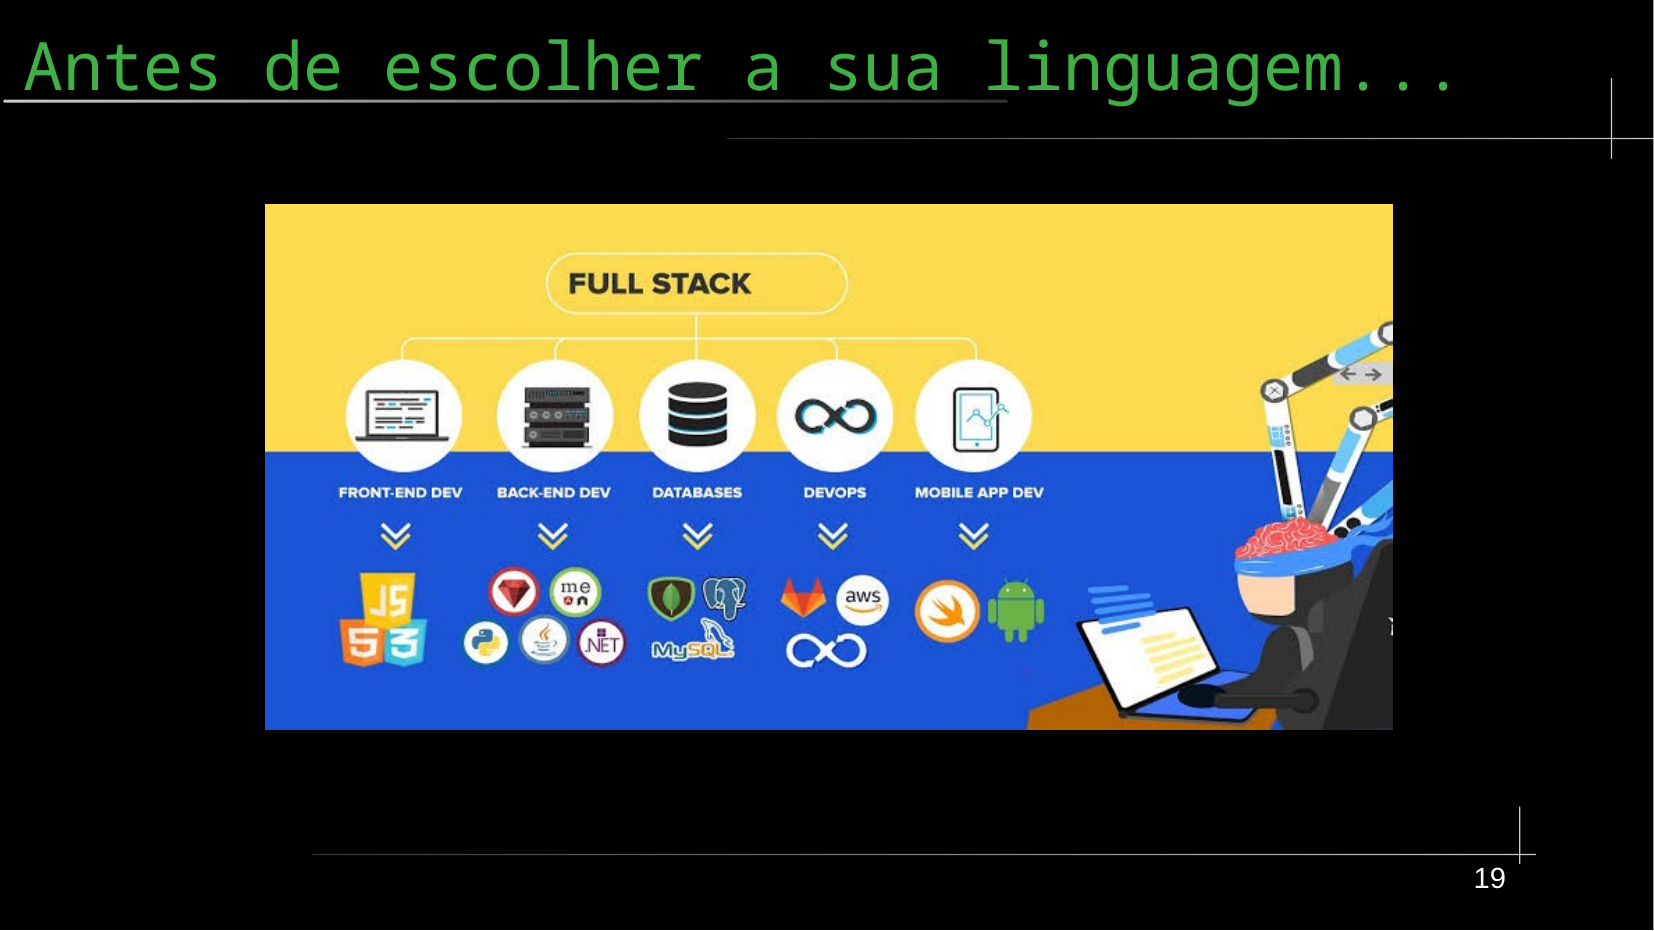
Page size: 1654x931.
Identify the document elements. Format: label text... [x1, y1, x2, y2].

picture [265, 204, 1393, 730]
title Antes de escolher a sua linguagem... [23, 11, 1589, 119]
